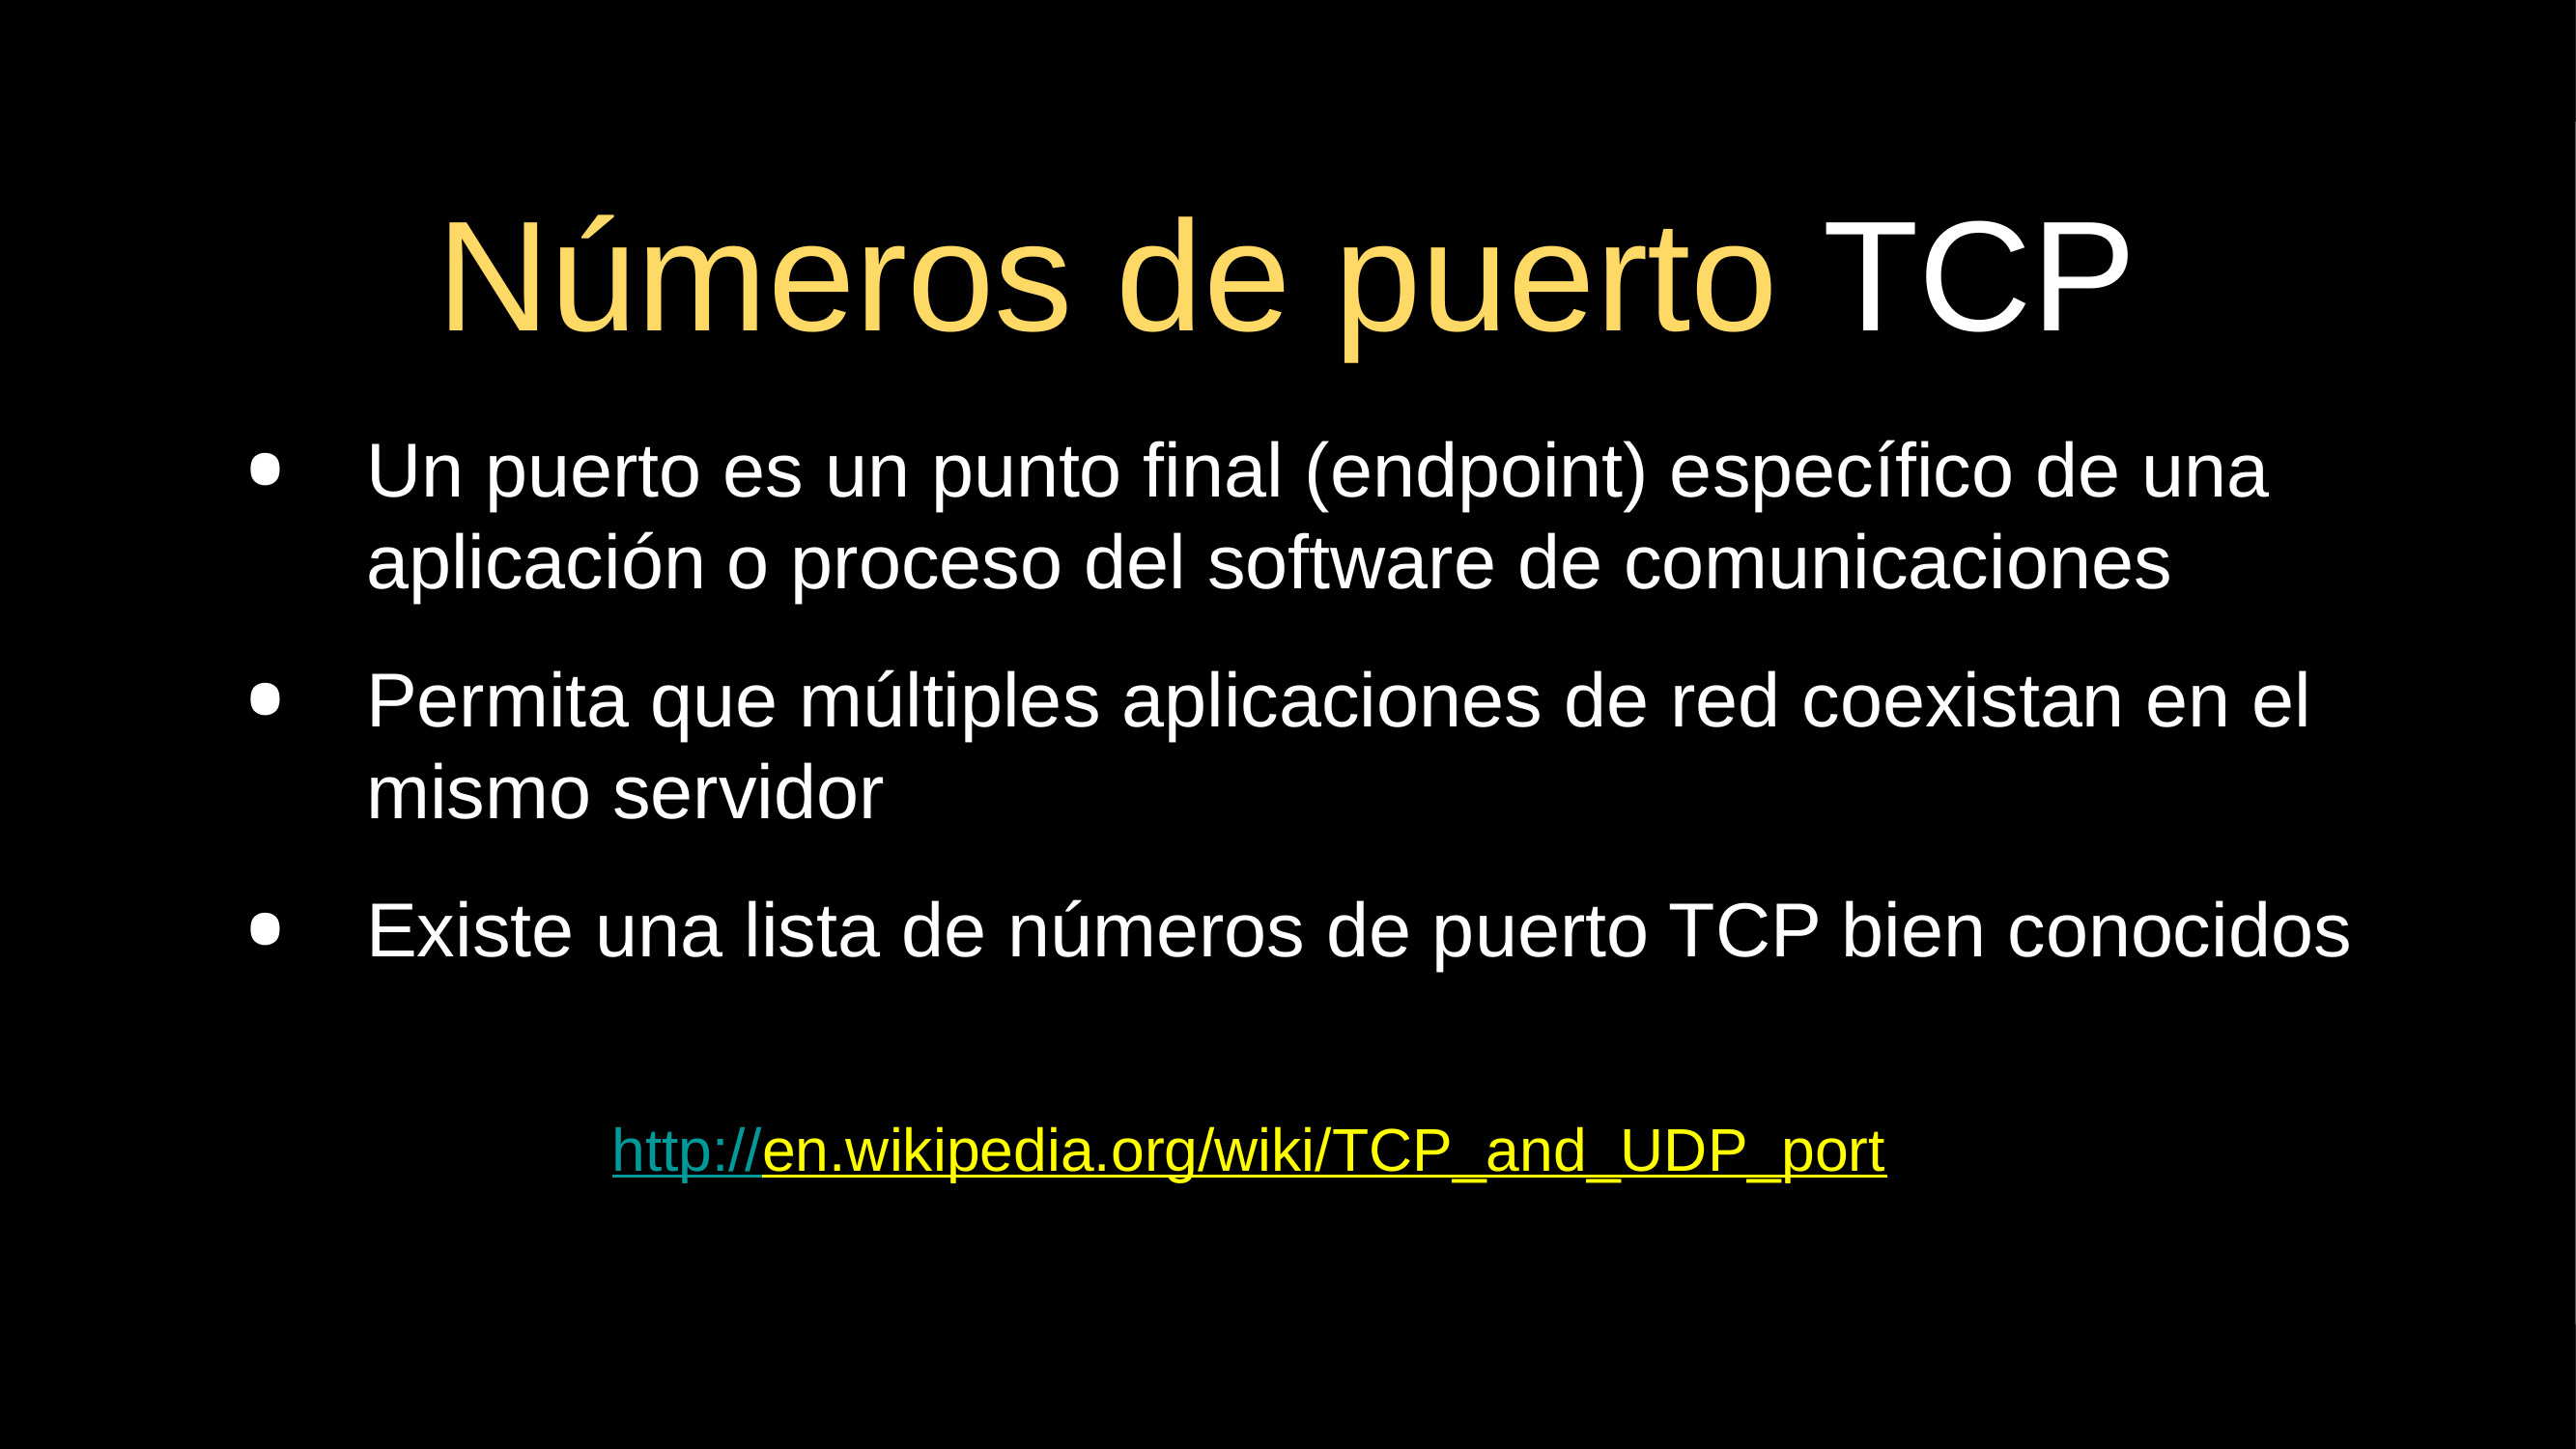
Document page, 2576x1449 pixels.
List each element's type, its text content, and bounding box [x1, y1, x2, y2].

list Un puerto es un punto final (endpoint) específico de una aplicación o proceso del software de comunicaciones Permita que múltiples aplicaciones de red coexistan en el mismo servidor Existe una lista de números de puerto TCP bien conocidos [183, 412, 2391, 1066]
title Números de puerto TCP [183, 133, 2391, 403]
text_box http://en.wikipedia.org/wiki/TCP_and_UDP_port [376, 1097, 2104, 1197]
